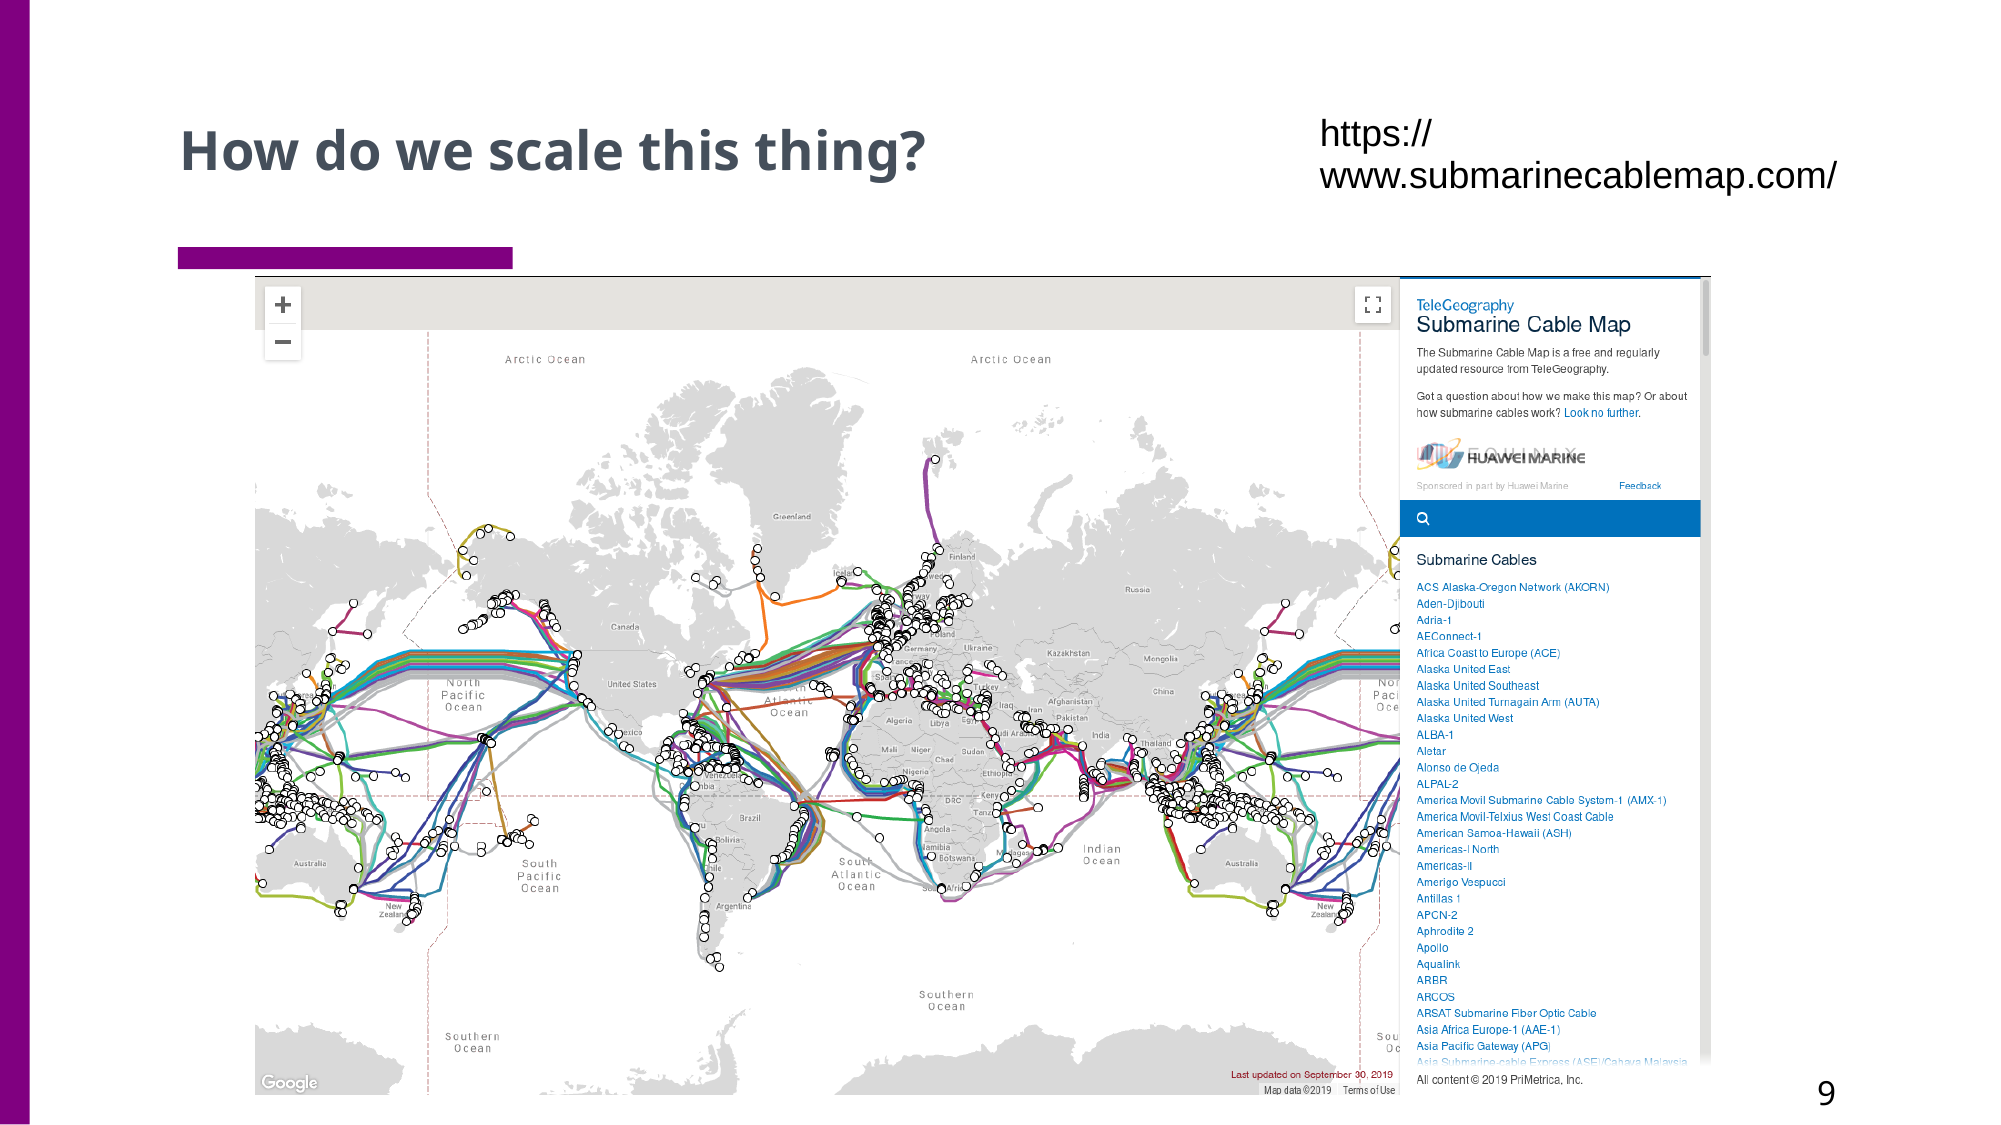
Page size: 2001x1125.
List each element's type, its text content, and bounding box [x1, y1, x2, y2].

picture [255, 276, 1711, 1096]
text_box https://www.submarinecablemap.com/ [1305, 104, 1921, 240]
text_box How do we scale this thing? [165, 104, 1351, 465]
